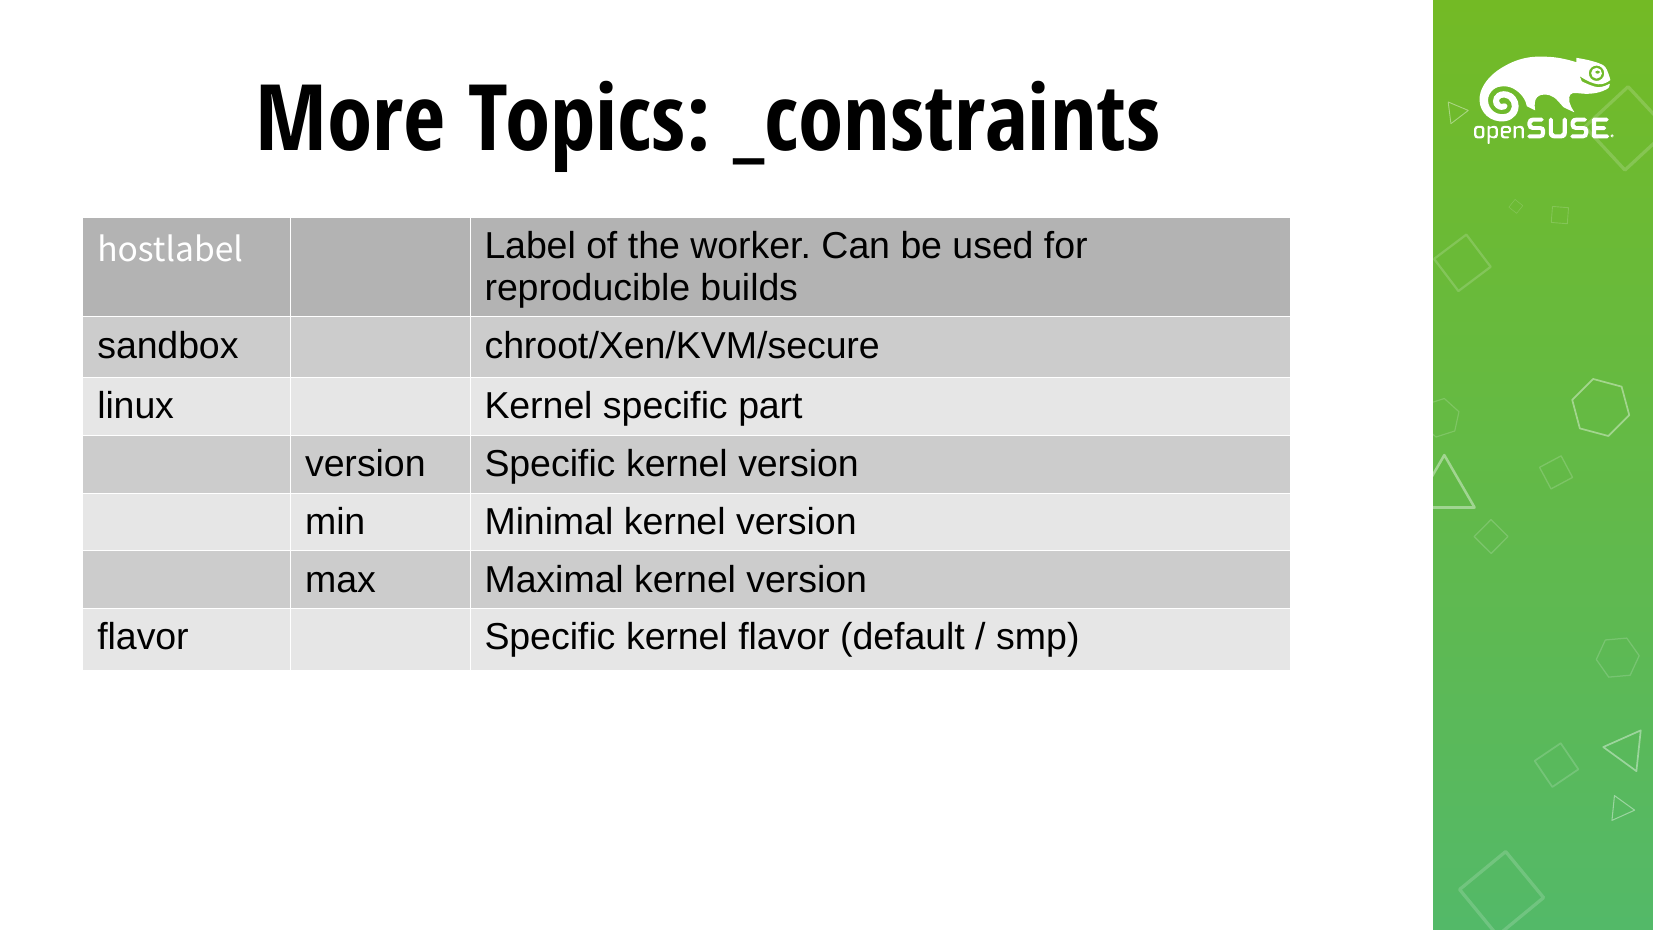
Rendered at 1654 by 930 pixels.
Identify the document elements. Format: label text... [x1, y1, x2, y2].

table_cell [291, 378, 470, 435]
table_cell min [291, 494, 470, 550]
table_cell flavor [83, 609, 290, 670]
table_cell Specific kernel version [471, 436, 1290, 493]
table_cell [83, 551, 290, 608]
title More Topics: _constraints [82, 37, 1336, 193]
table_header Label of the worker. Can be used for reproducible builds [471, 218, 1290, 316]
table_cell [291, 609, 470, 670]
table_cell version [291, 436, 470, 493]
table_cell [83, 436, 290, 493]
table_cell max [291, 551, 470, 608]
table_cell sandbox [83, 317, 290, 377]
table_cell Kernel specific part [471, 378, 1290, 435]
table_header hostlabel [83, 218, 290, 316]
table_header [291, 218, 470, 316]
table_cell linux [83, 378, 290, 435]
table_cell [291, 317, 470, 377]
table_cell Maximal kernel version [471, 551, 1290, 608]
table_cell chroot/Xen/KVM/secure [471, 317, 1290, 377]
table_cell Specific kernel flavor (default / smp) [471, 609, 1290, 670]
table_cell [83, 494, 290, 550]
table_cell Minimal kernel version [471, 494, 1290, 550]
